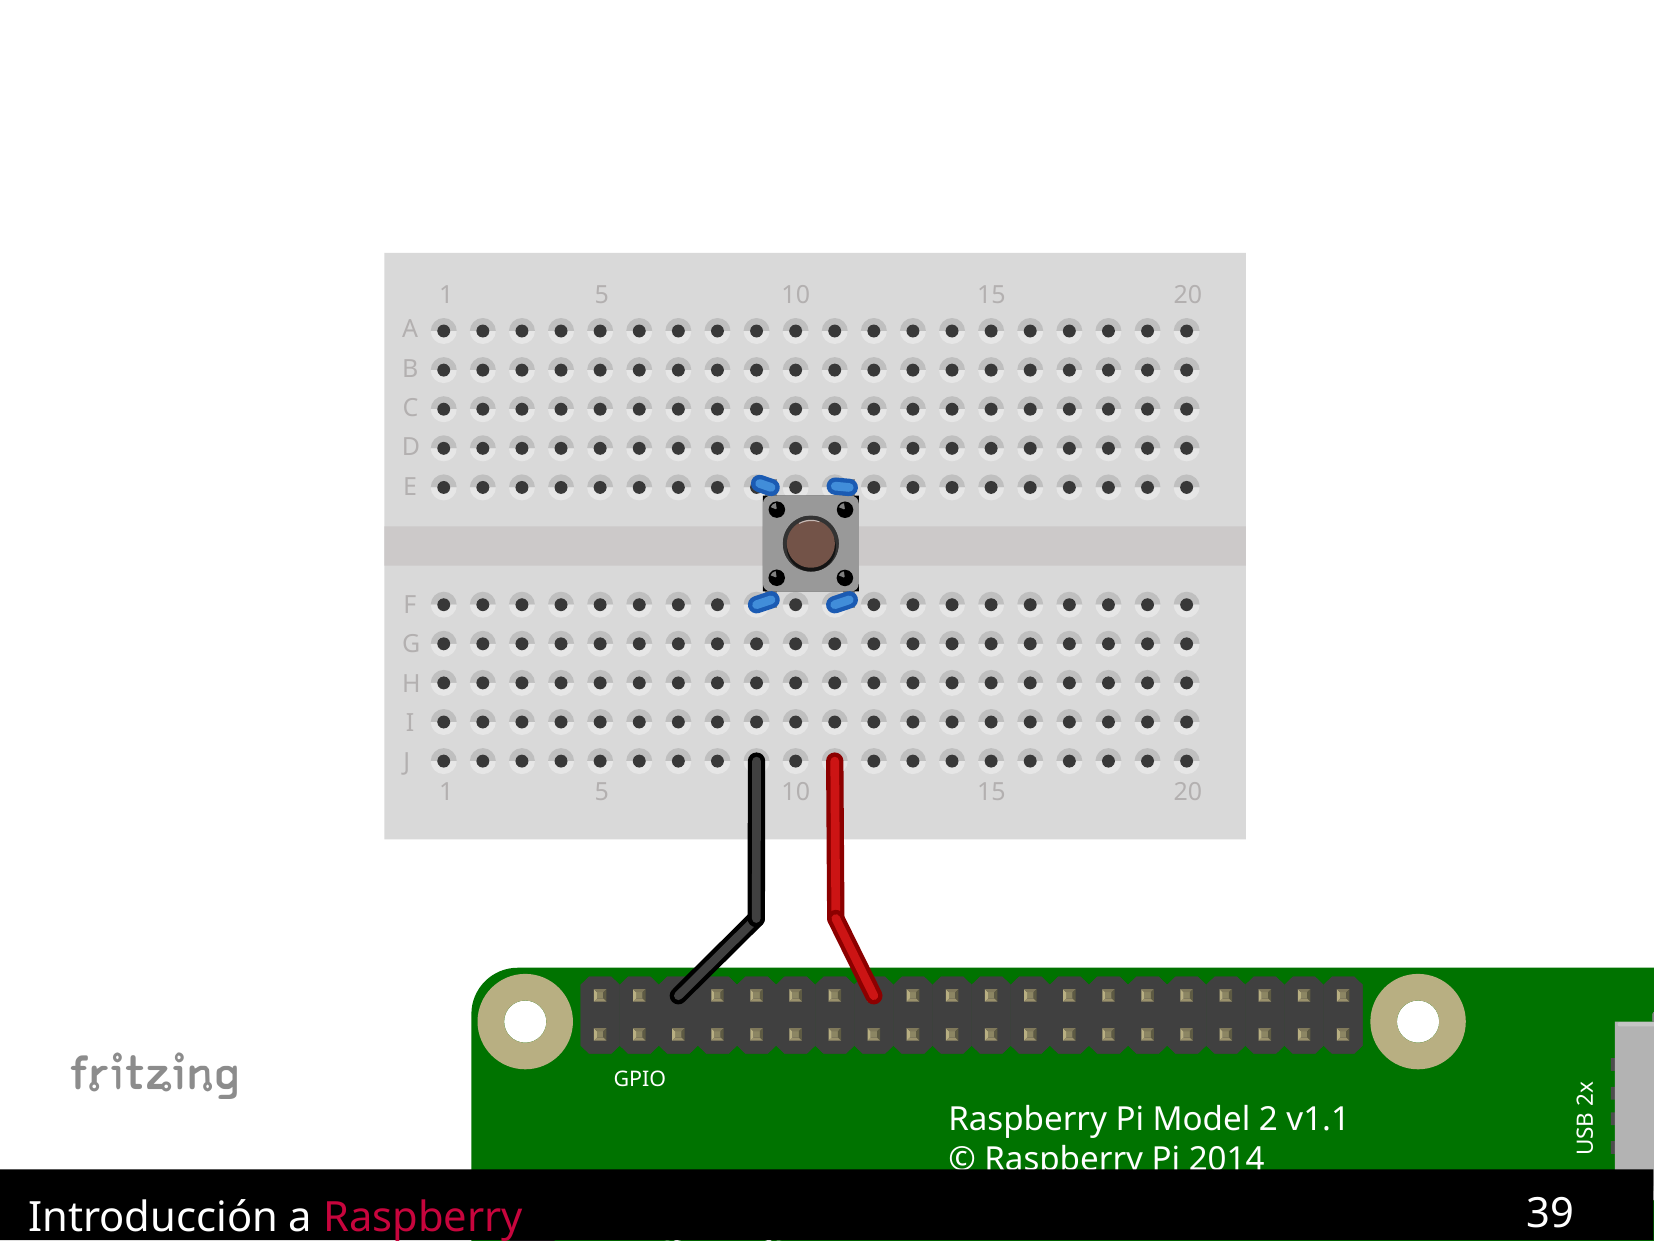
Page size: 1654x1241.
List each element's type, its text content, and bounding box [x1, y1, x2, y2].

text_box Introducción a Raspberry Pi [13, 1179, 556, 1241]
picture [58, 1038, 237, 1099]
picture [384, 252, 1654, 1169]
text_box <number> [1521, 1175, 1654, 1241]
text_box [0, 0, 1654, 1241]
